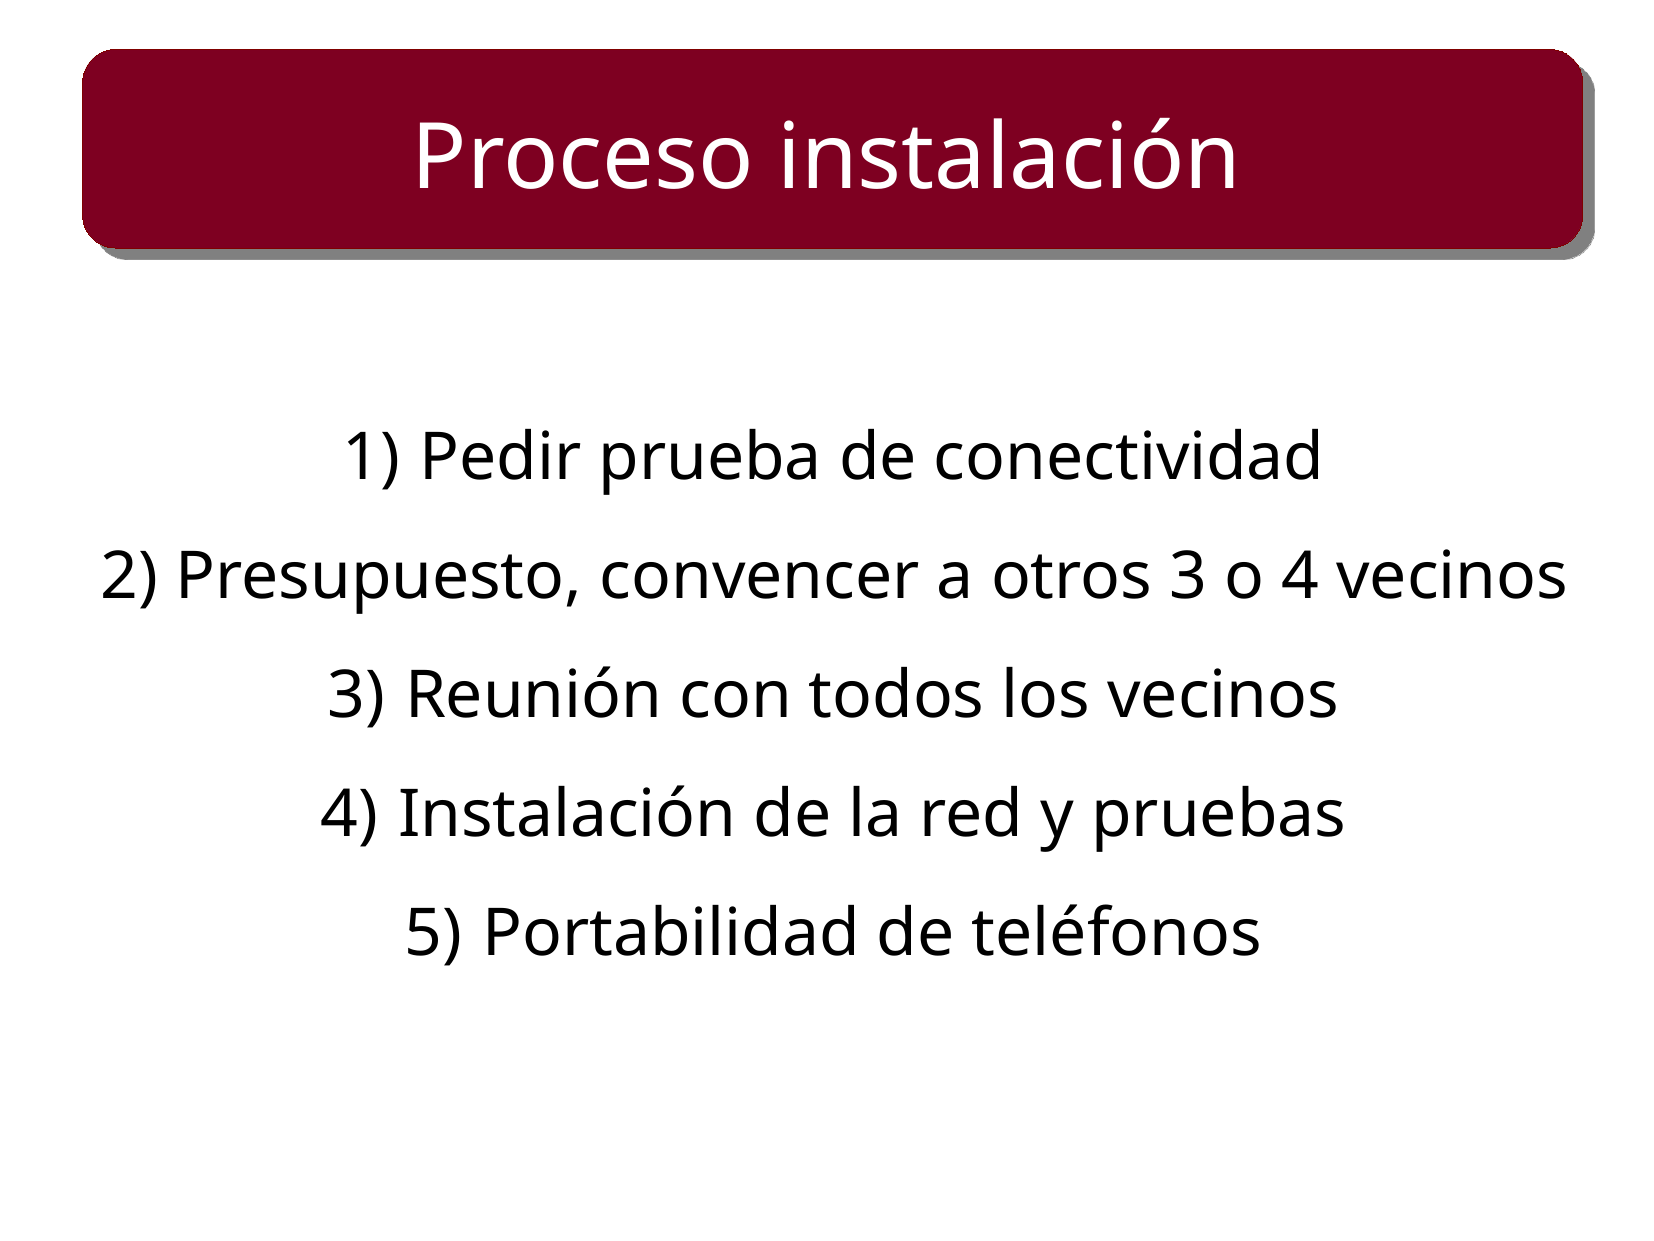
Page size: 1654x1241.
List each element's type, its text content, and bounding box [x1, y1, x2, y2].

title Proceso instalación [82, 49, 1571, 257]
list Pedir prueba de conectividad Presupuesto, convencer a otros 3 o 4 vecinos Reunión con todos los vecinos Instalación de la red y pruebas Portabilidad de teléfonos [82, 290, 1571, 1010]
